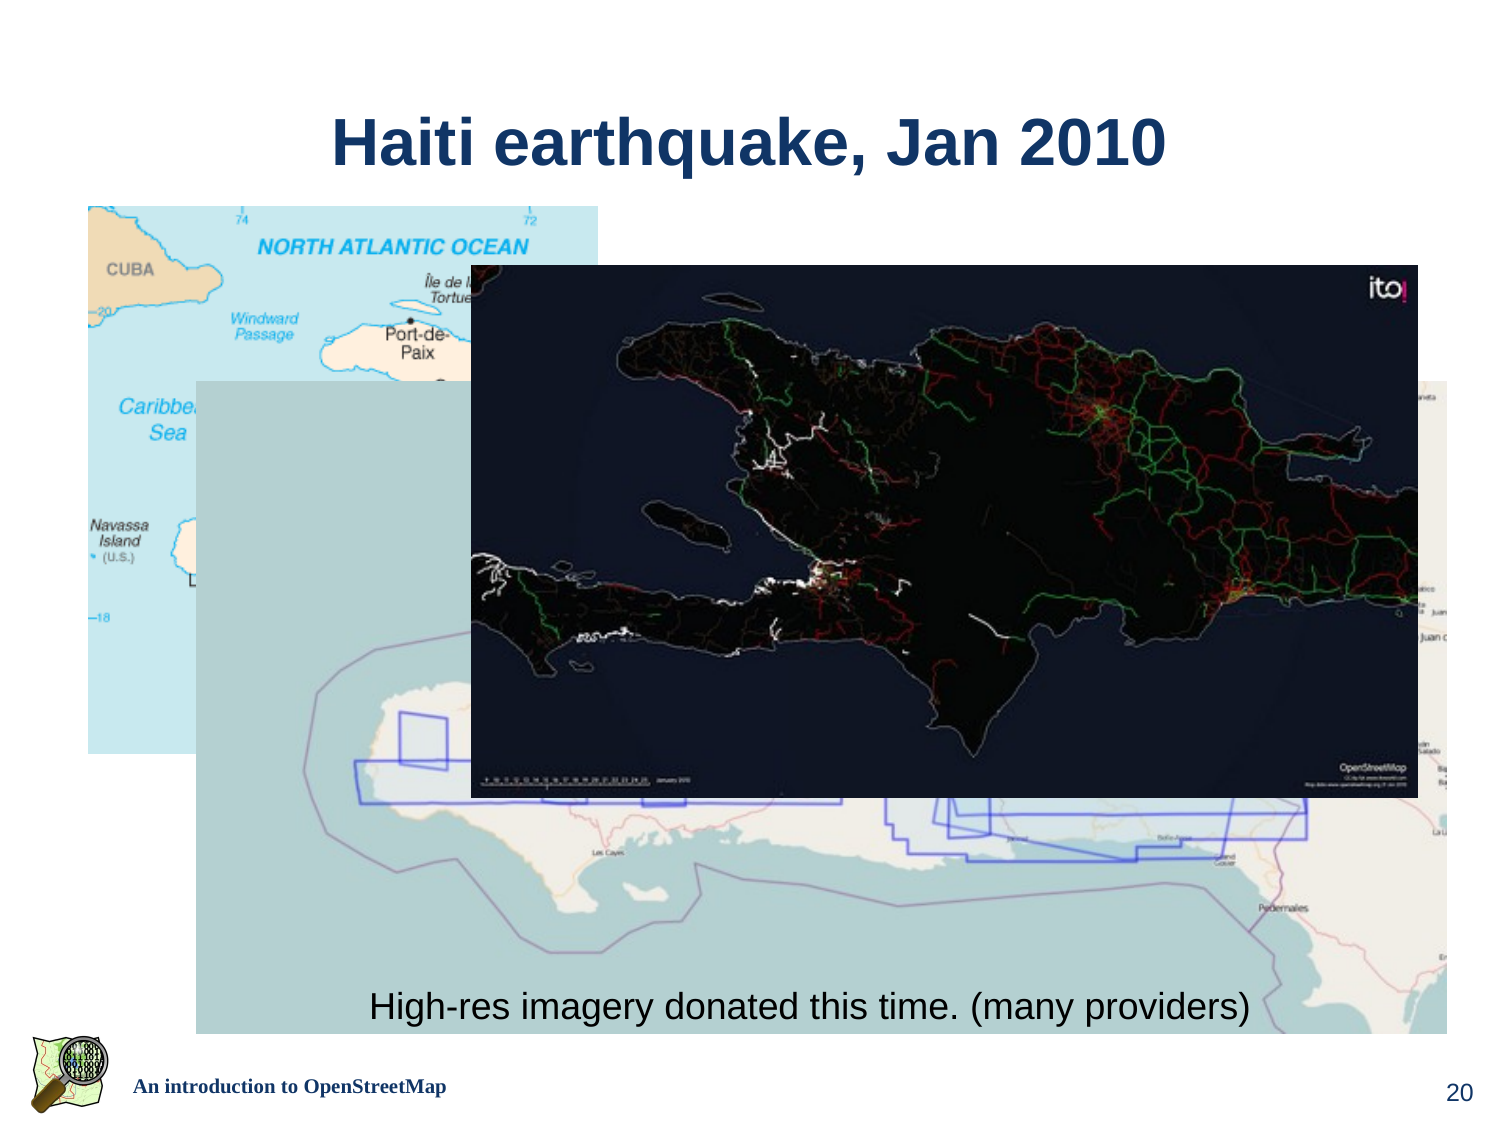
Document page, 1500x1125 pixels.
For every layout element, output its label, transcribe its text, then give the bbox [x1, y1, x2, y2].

title Haiti earthquake, Jan 2010 [74, 44, 1425, 233]
picture [88, 206, 1447, 1034]
text_box High-res imagery donated this time. (many providers) [354, 974, 1266, 1035]
picture [29, 1033, 110, 1114]
